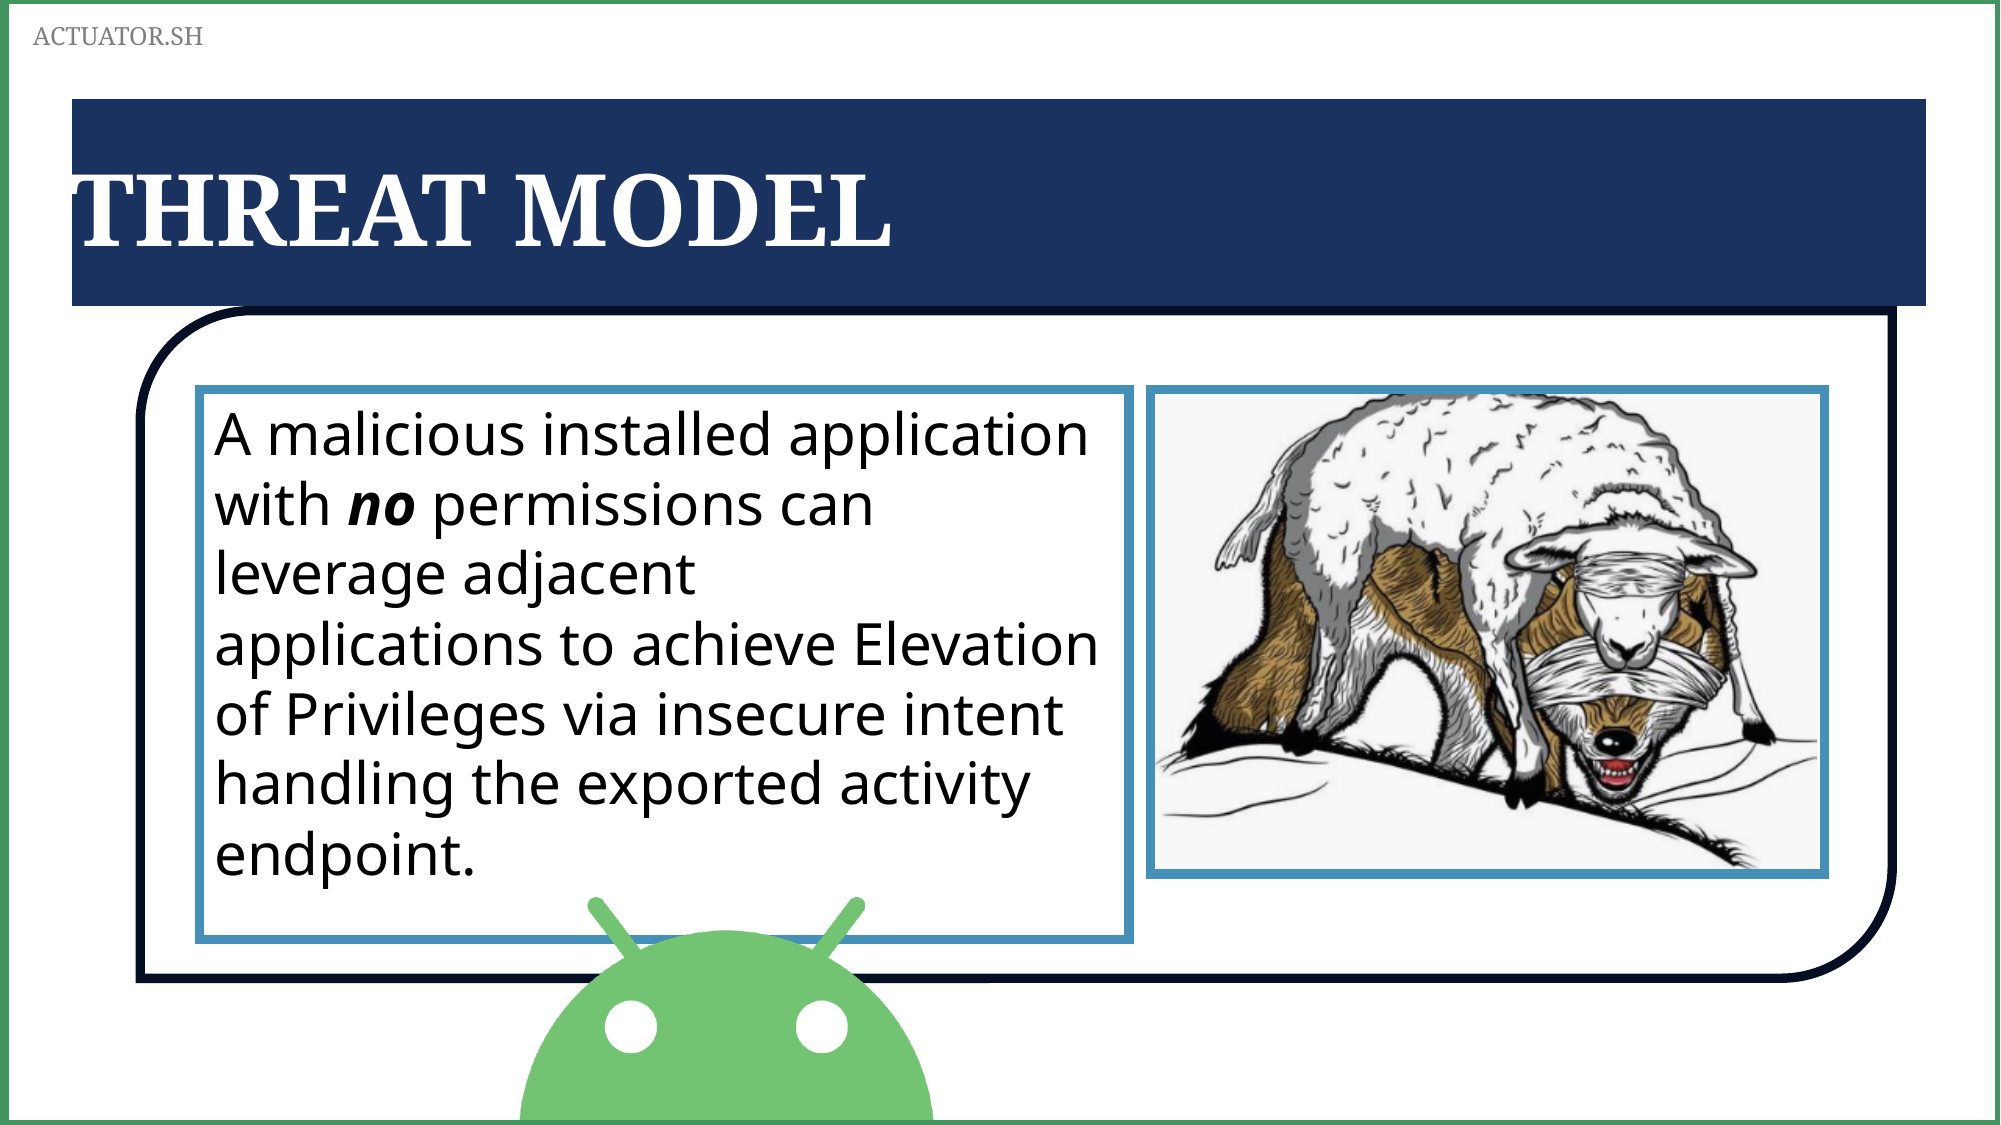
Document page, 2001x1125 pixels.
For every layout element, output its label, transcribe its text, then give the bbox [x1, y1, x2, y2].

text_box h [140, 310, 1893, 979]
title Threat Model [54, 112, 1864, 275]
text_box A malicious installed application with no permissions can leverage adjacent applications to achieve Elevation of Privileges via insecure intent handling the exported activity endpoint. [199, 389, 1130, 710]
text_box Actuator.sh [17, 12, 295, 62]
picture [66, 389, 1817, 1120]
